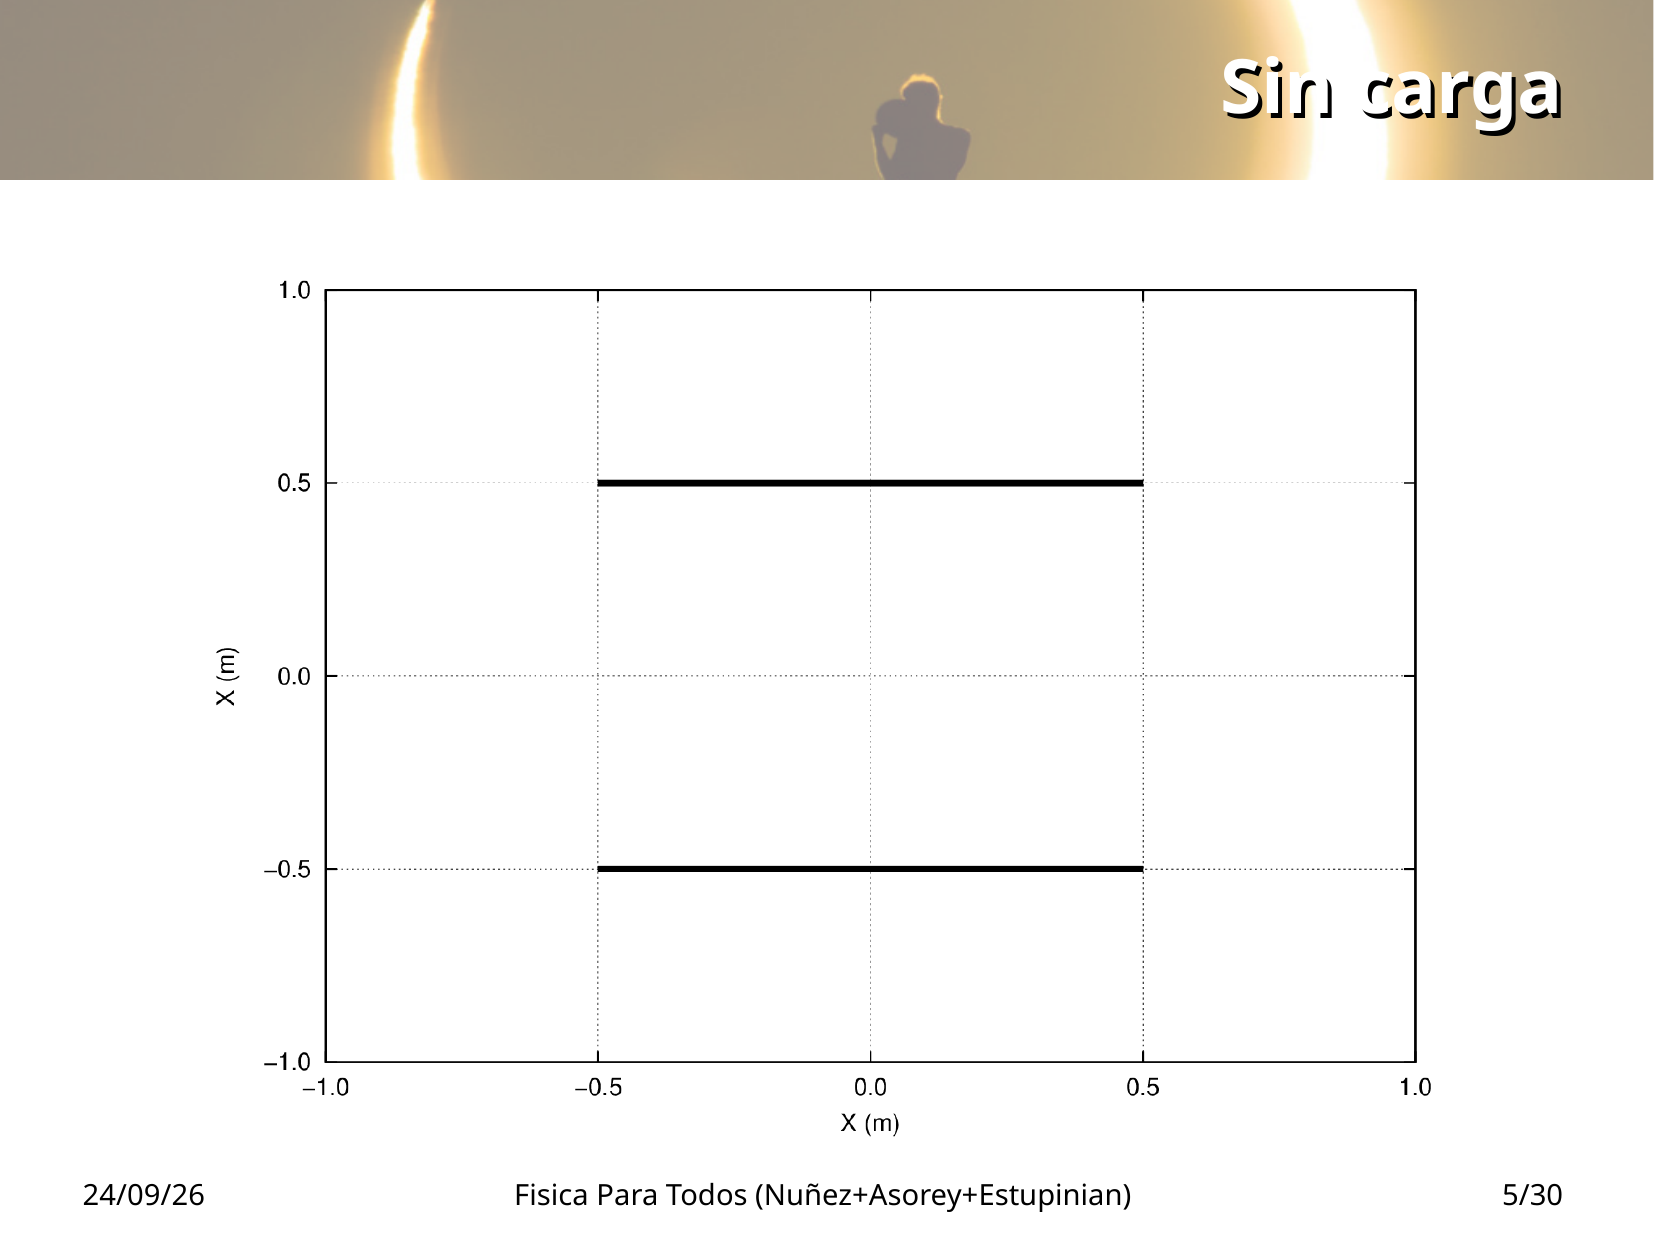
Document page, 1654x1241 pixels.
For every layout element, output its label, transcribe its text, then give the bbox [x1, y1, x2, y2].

picture [206, 260, 1459, 1141]
picture [0, 0, 1654, 180]
title Sin carga [75, 19, 1564, 151]
